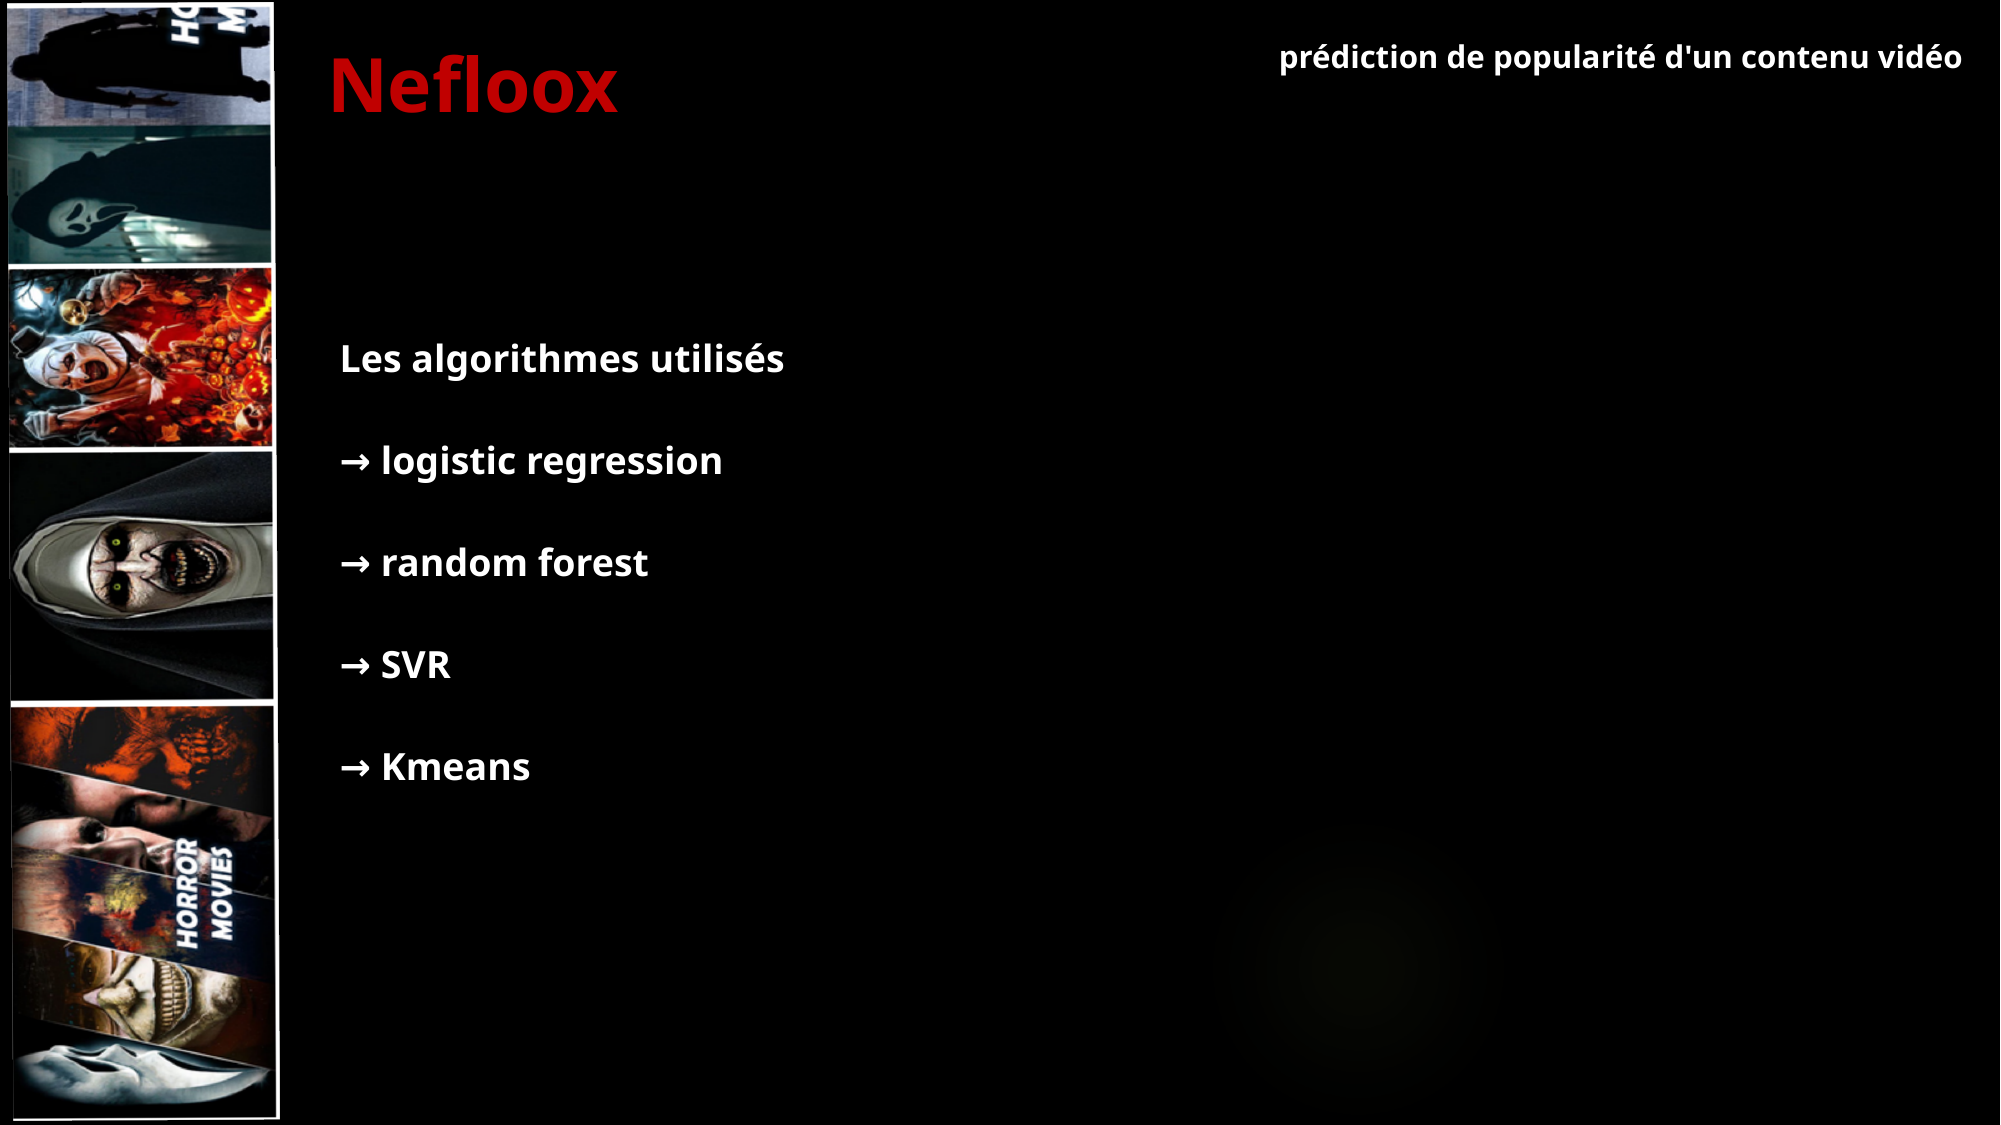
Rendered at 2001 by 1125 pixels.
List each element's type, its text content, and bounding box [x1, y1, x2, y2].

text_box Nefloox [312, 25, 680, 128]
text_box prédiction de popularité d'un contenu vidéo [1122, 29, 1979, 82]
picture [6, 1, 280, 1121]
text_box Les algorithmes utilisés → logistic regression → random forest → SVR → Kmeans [324, 324, 1329, 716]
